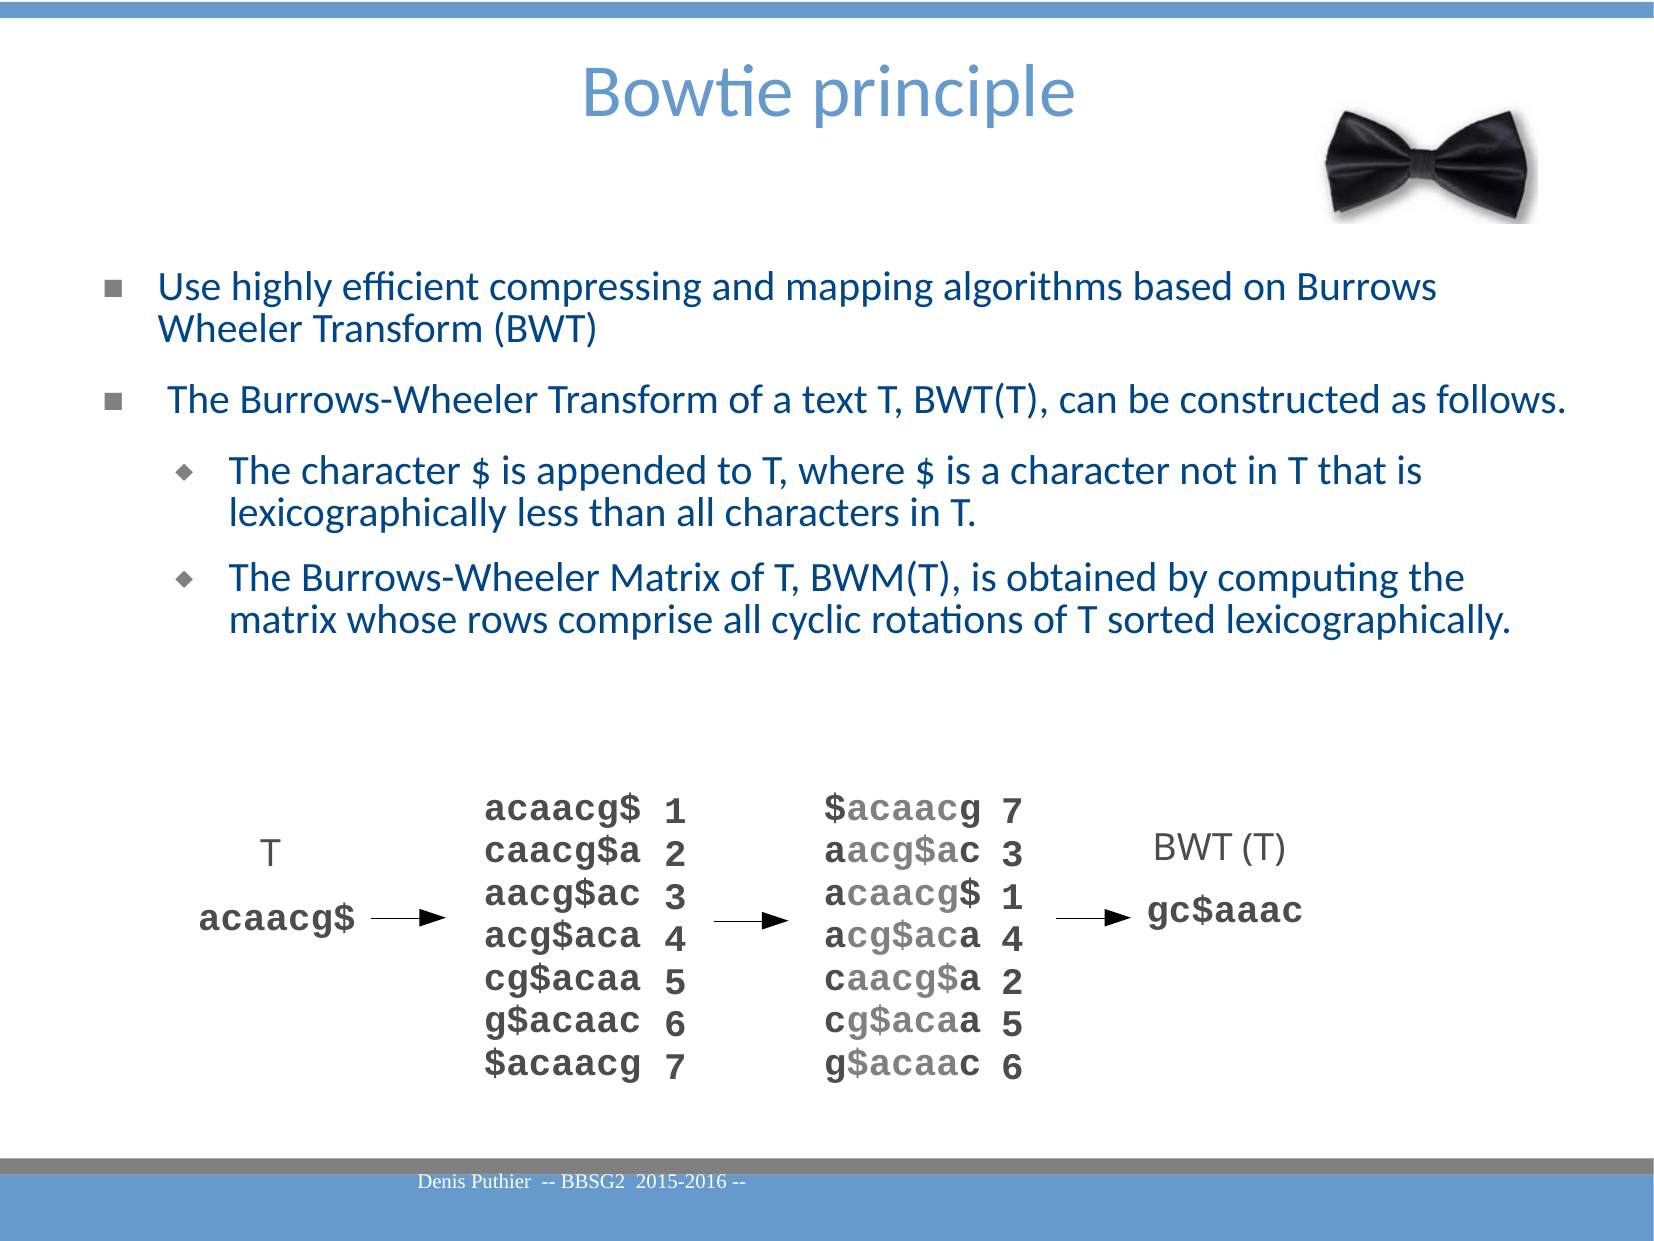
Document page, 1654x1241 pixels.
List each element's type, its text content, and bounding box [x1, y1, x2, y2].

text_box 7 3 1 4 2 5 6 [986, 785, 1039, 1120]
text_box $acaacg aacg$ac acaacg$ acg$aca caacg$a cg$acaa g$acaac [809, 781, 1059, 1182]
title Bowtie principle [84, 18, 1574, 177]
text_box acaacg$ [183, 891, 371, 950]
text_box acaacg$ caacg$a aacg$ac acg$aca cg$acaa g$acaac $acaacg [469, 781, 758, 1182]
list Use highly efficient compressing and mapping algorithms based on Burrows Wheeler Transform (BWT) The Burrows-Wheeler Transform of a text T, BWT(T), can be constructed as follows. The character $ is appended to T, where $ is a character not in T that is lexicographically less than all characters in T. The Burrows-Wheeler Matrix of T, BWM(T), is obtained by computing the matrix whose rows comprise all cyclic rotations of T sorted lexicographically. [86, 268, 1575, 1088]
text_box gc$aaac [1131, 884, 1319, 942]
picture [1314, 74, 1538, 224]
text_box BWT (T) [1137, 813, 1316, 879]
text_box T [245, 819, 299, 885]
